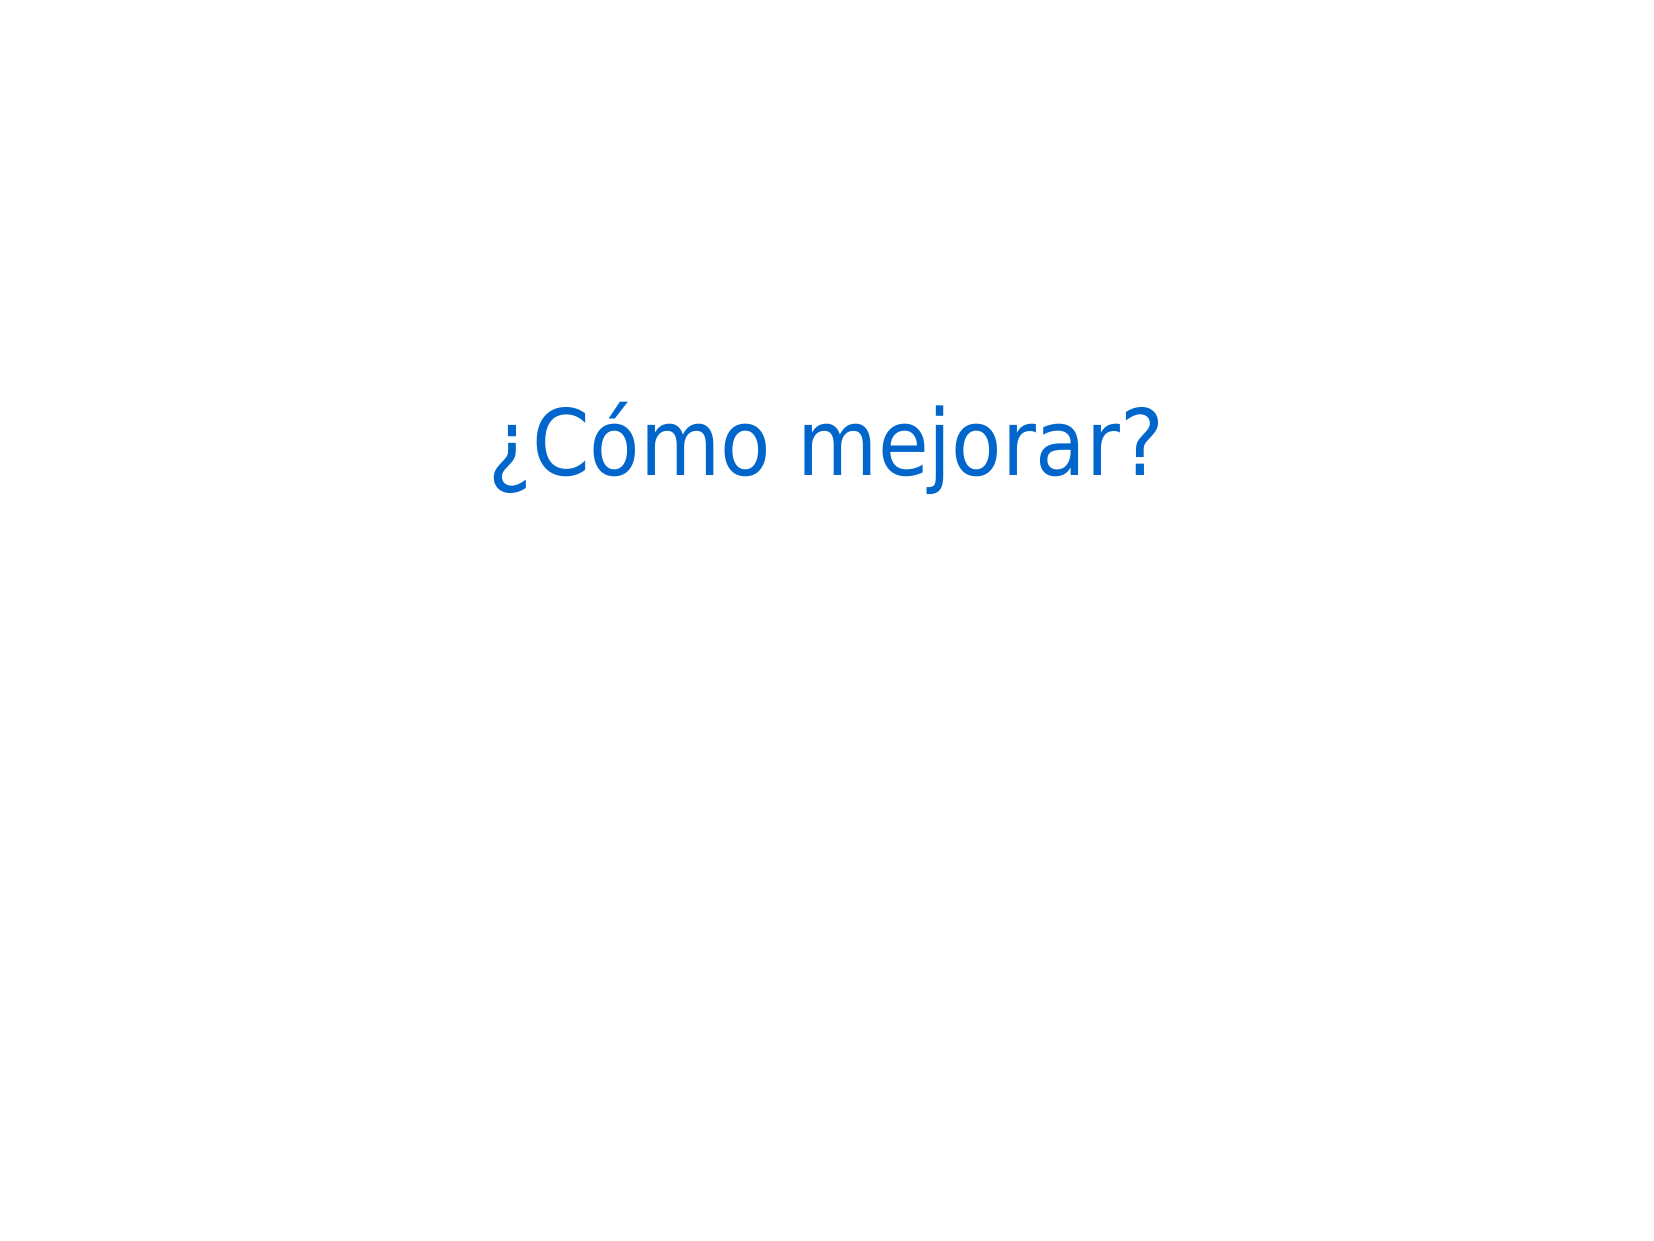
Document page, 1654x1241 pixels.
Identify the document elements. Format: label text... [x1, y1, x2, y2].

title ¿Cómo mejorar? [82, 49, 1571, 839]
